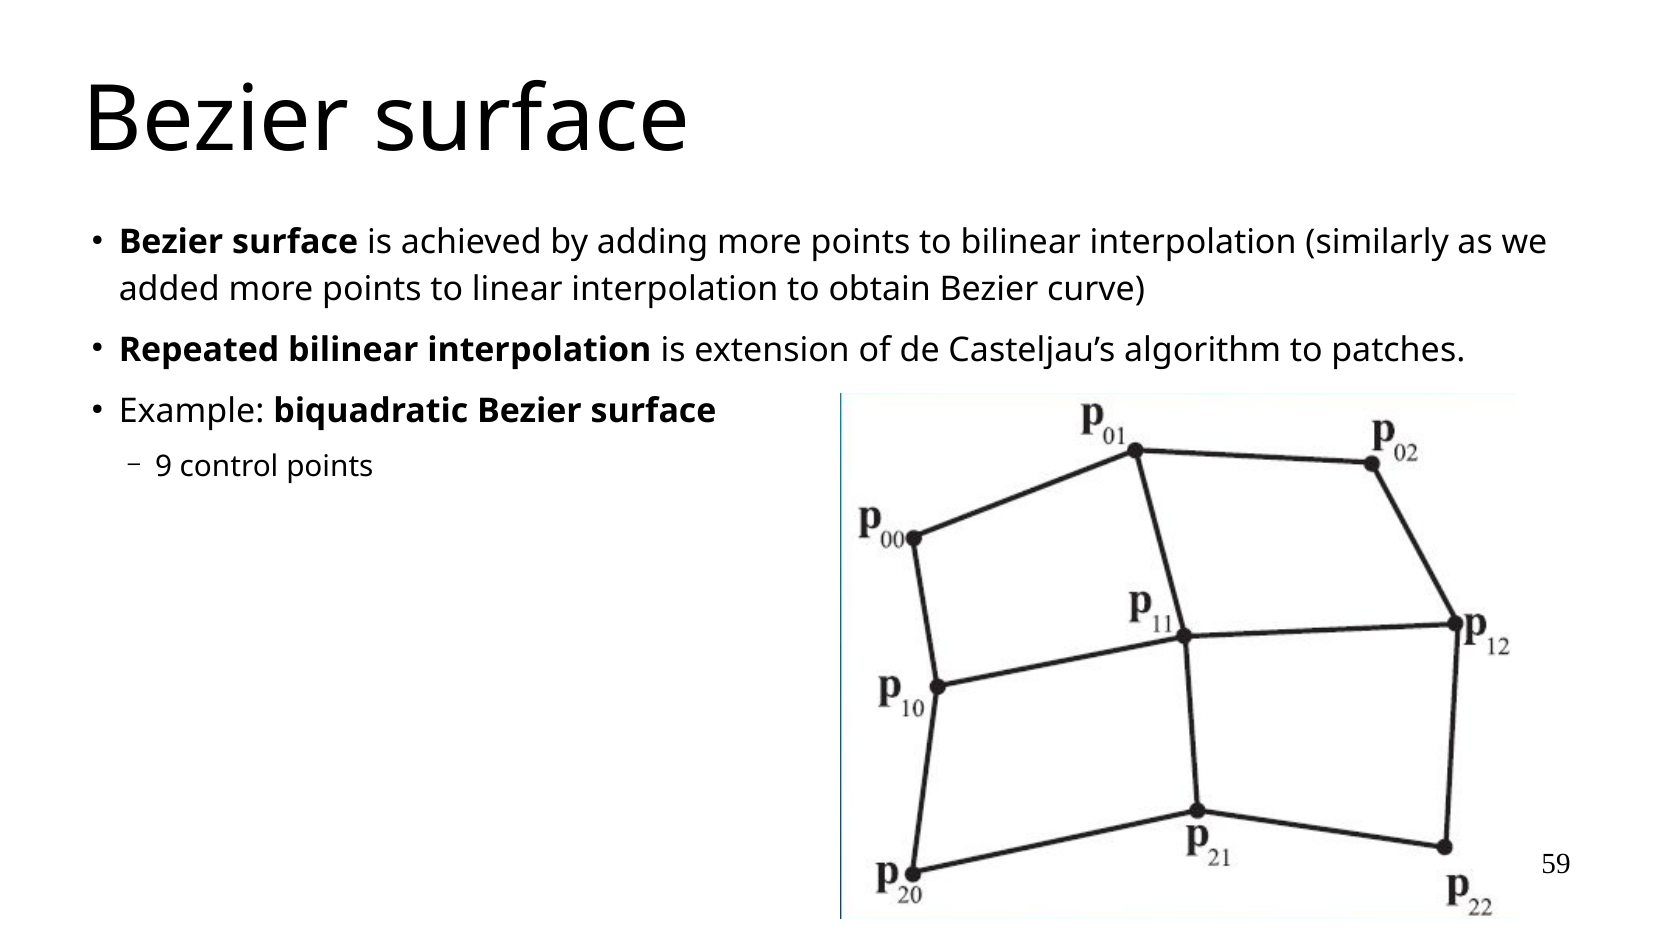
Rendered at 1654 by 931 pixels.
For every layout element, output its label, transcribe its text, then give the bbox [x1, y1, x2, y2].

title Bezier surface [82, 37, 1571, 193]
picture [840, 393, 1516, 919]
list Bezier surface is achieved by adding more points to bilinear interpolation (similarly as we added more points to linear interpolation to obtain Bezier curve) Repeated bilinear interpolation is extension of de Casteljau’s algorithm to patches. Example: biquadratic Bezier surface 9 control points [82, 217, 1571, 496]
